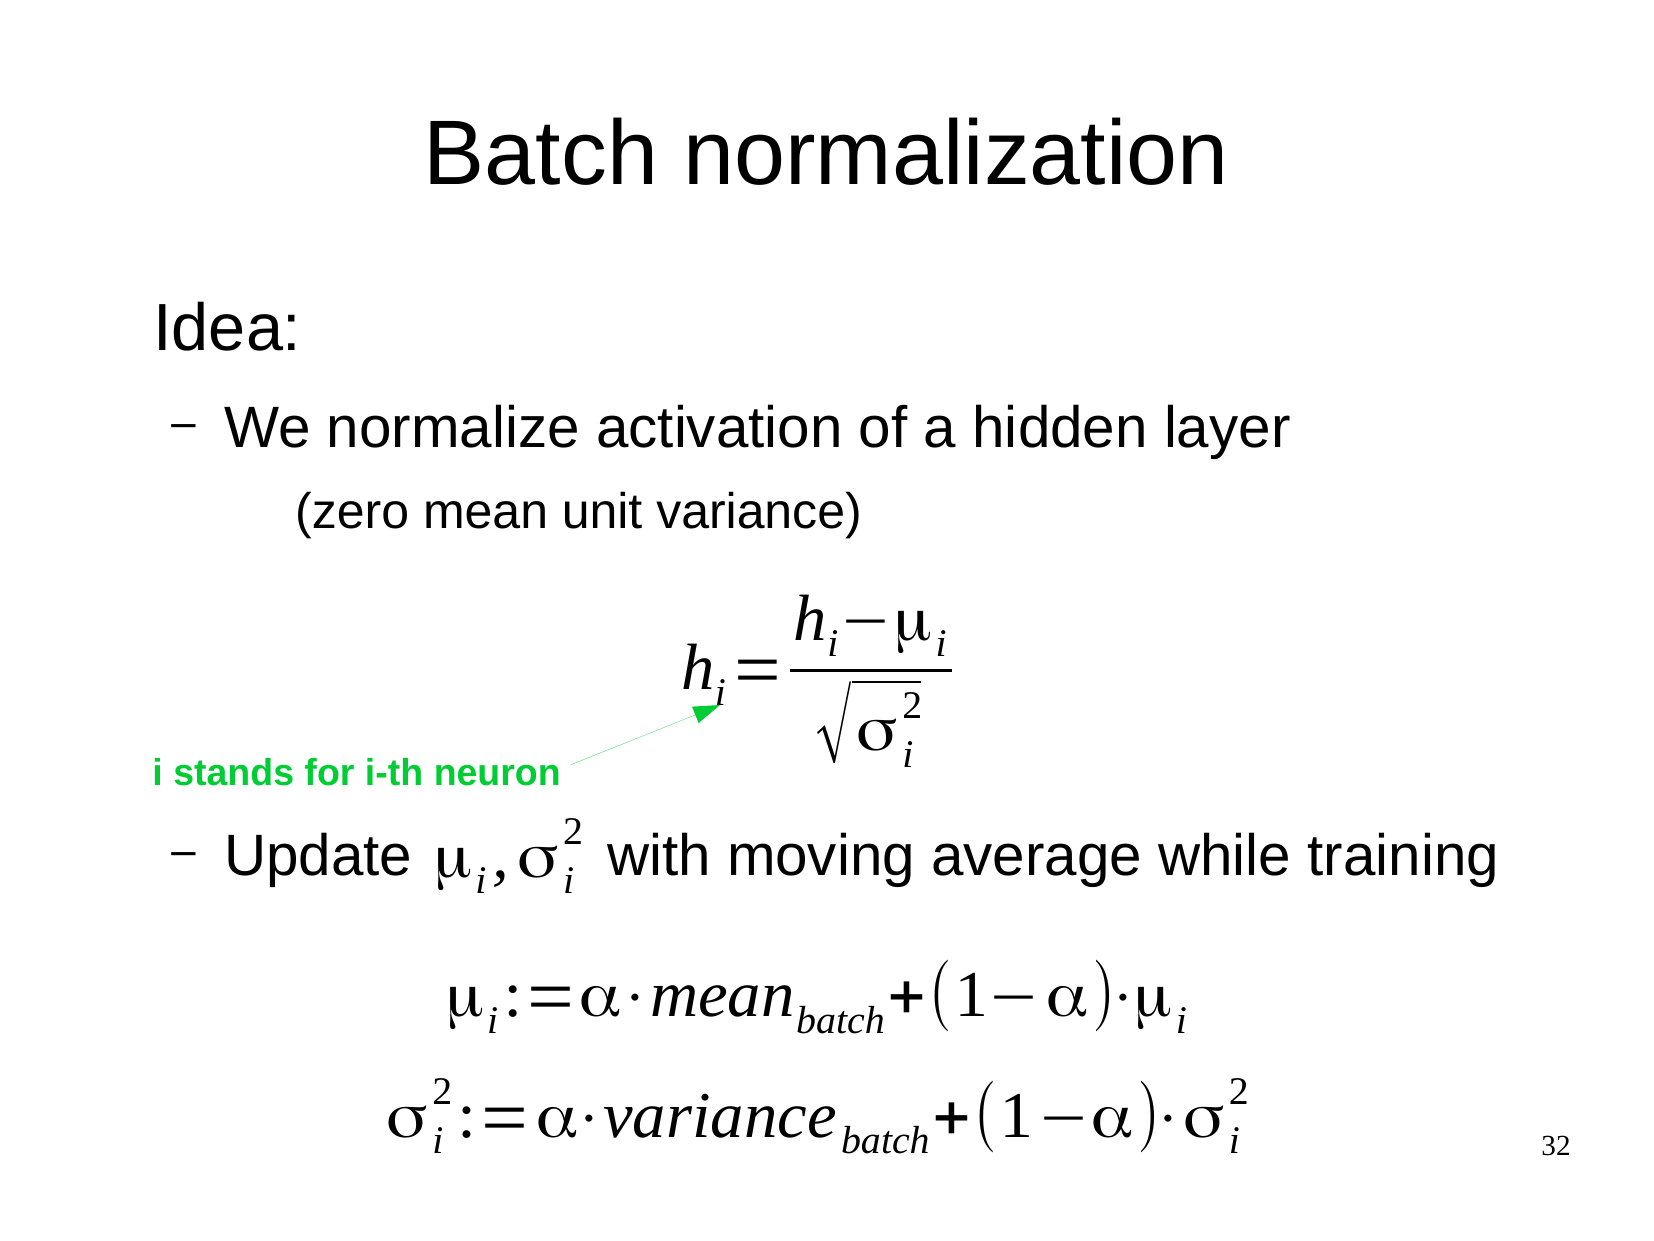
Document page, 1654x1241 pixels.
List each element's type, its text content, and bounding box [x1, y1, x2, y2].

chart [664, 583, 969, 777]
title Batch normalization [82, 49, 1571, 257]
chart [369, 1067, 1264, 1161]
list Idea: We normalize activation of a hidden layer (zero mean unit variance) Update with moving average while training [82, 290, 1571, 1010]
text_box i stands for i-th neuron [137, 744, 577, 801]
chart [428, 955, 1203, 1040]
chart [416, 807, 599, 901]
